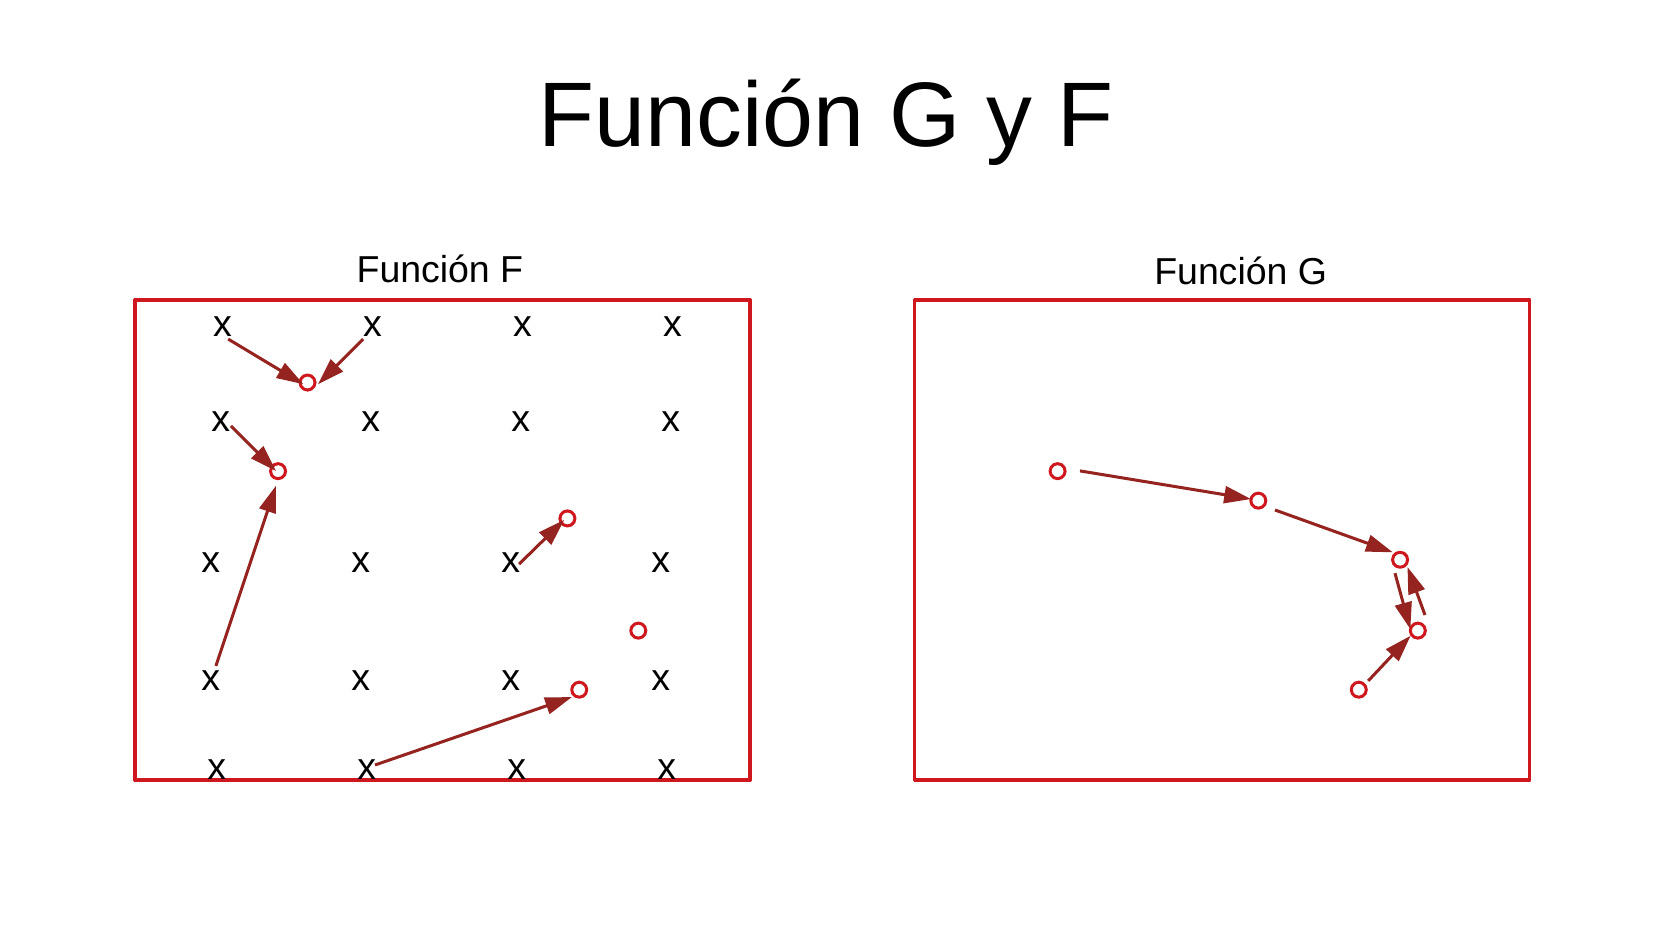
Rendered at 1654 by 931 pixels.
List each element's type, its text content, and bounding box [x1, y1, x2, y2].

title Función G y F [82, 37, 1571, 193]
text_box [135, 300, 751, 781]
text_box x x x x [186, 531, 258, 589]
text_box x x x x [198, 295, 829, 352]
text_box [461, 707, 751, 738]
text_box [224, 589, 751, 649]
text_box [914, 300, 1530, 781]
text_box x x x x [192, 738, 823, 795]
text_box Función F [341, 240, 687, 298]
text_box x x x x [186, 649, 817, 707]
text_box Función G [1139, 243, 1485, 301]
text_box x x x x [196, 390, 827, 448]
text_box x x x x [244, 531, 817, 589]
